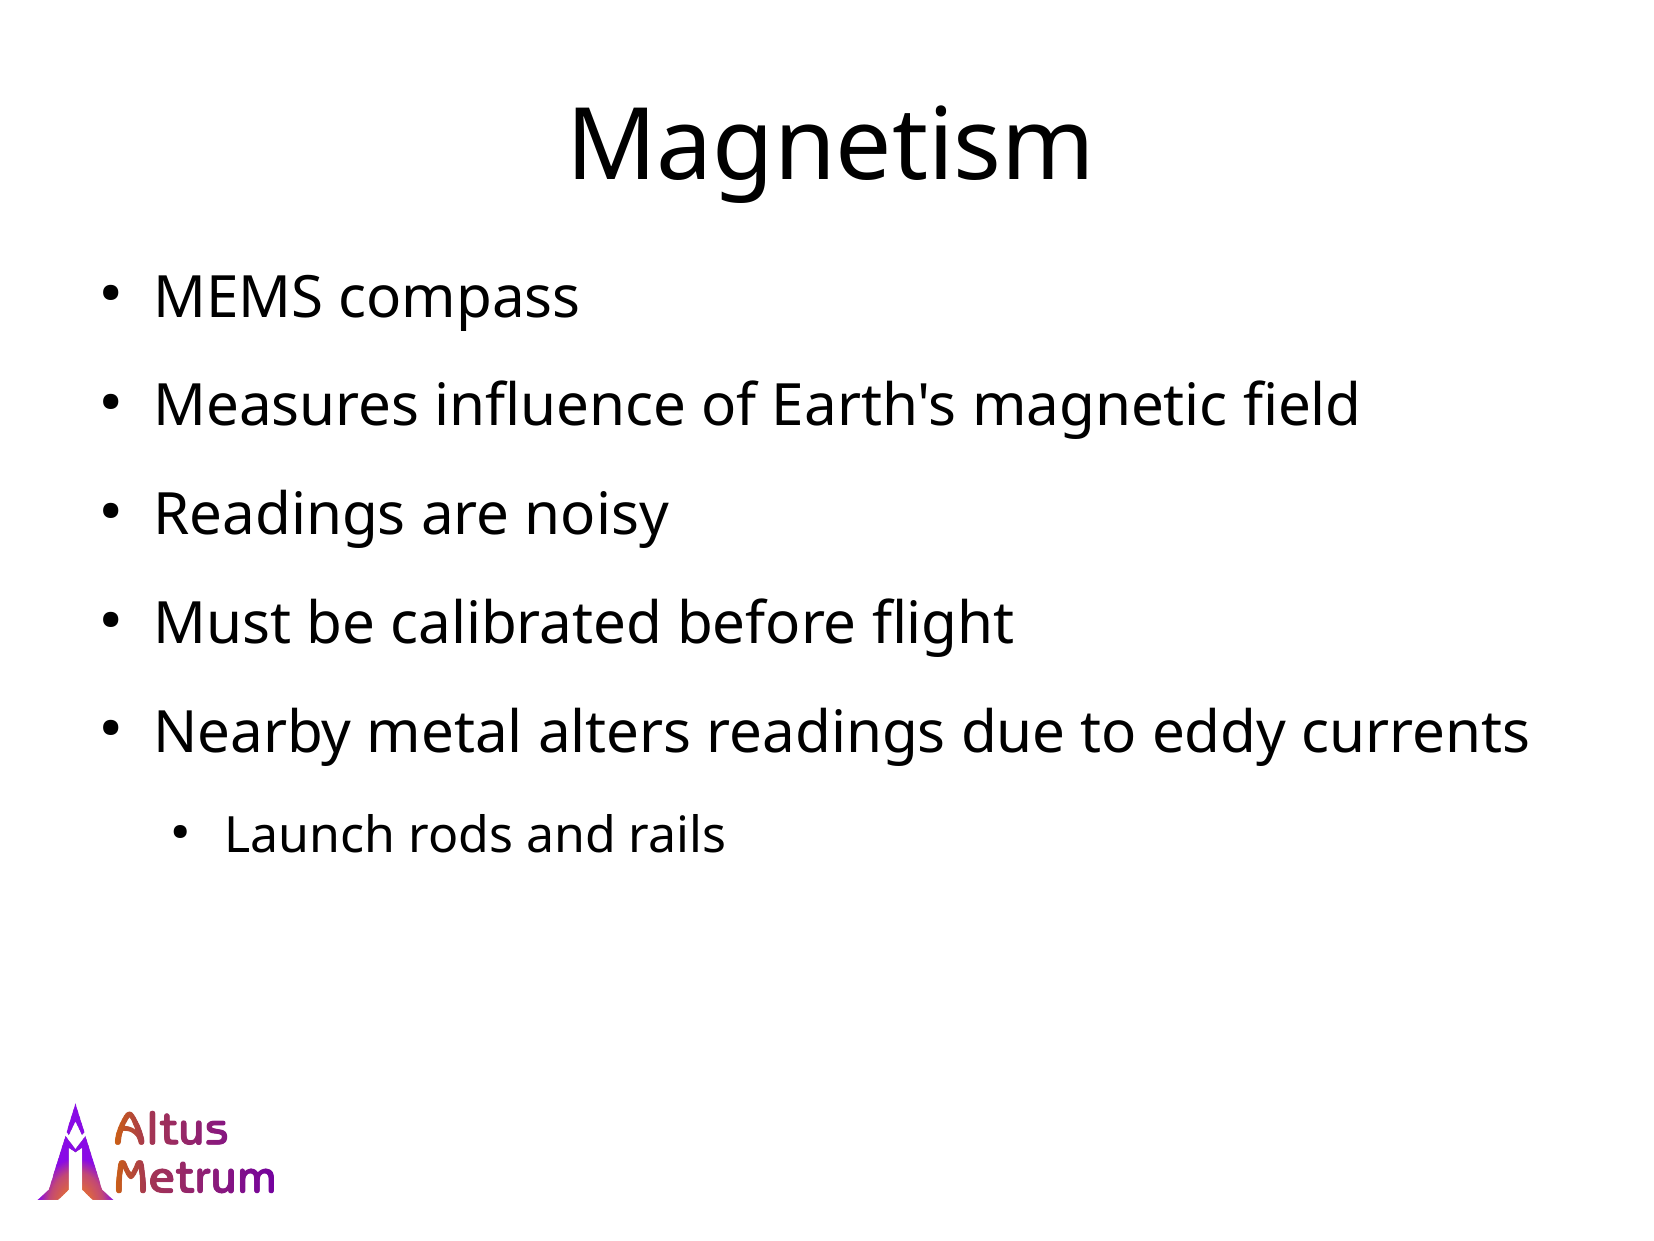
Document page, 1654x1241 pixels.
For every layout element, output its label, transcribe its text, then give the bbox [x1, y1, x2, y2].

picture [37, 1103, 274, 1200]
list MEMS compass Measures influence of Earth's magnetic field Readings are noisy Must be calibrated before flight Nearby metal alters readings due to eddy currents Launch rods and rails [82, 254, 1571, 1059]
title Magnetism [86, 55, 1576, 226]
